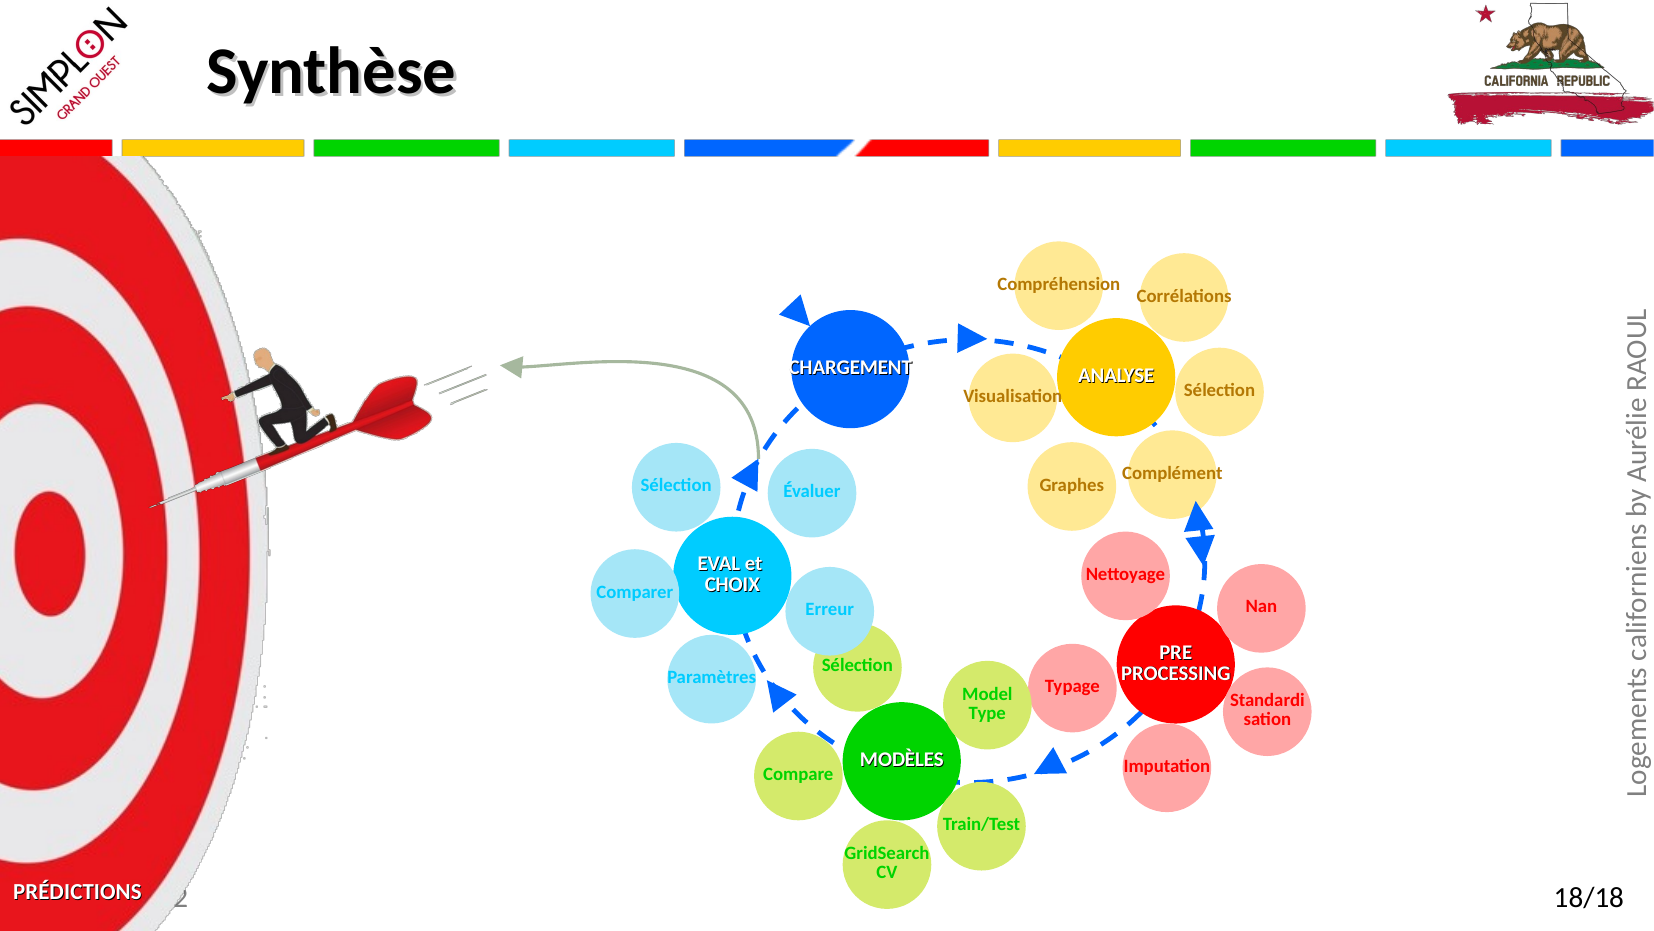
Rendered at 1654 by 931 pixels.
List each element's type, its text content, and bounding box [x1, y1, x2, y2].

text_box Erreur [785, 566, 875, 656]
text_box Corrélations [1139, 253, 1229, 342]
text_box Nan [1217, 564, 1306, 653]
text_box Visualisation [968, 353, 1058, 443]
text_box Sélection [813, 625, 902, 712]
text_box [745, 605, 869, 749]
text_box ANALYSE [1057, 318, 1176, 437]
text_box Train/Test [937, 781, 1026, 871]
text_box Imputation [1122, 723, 1212, 813]
text_box Standardi sation [1222, 667, 1312, 757]
text_box Typage [1028, 643, 1117, 733]
text_box Graphes [1027, 442, 1117, 531]
text_box Évaluer [767, 448, 857, 538]
text_box Model Type [943, 660, 1032, 750]
text_box PRE PROCESSING [1116, 605, 1235, 724]
text_box CHARGEMENT [791, 310, 910, 429]
text_box Compréhension [1014, 241, 1103, 331]
picture [1446, 0, 1654, 129]
picture [0, 2, 1654, 931]
title Synthèse [206, 24, 1447, 129]
text_box GridSearch CV [842, 820, 932, 909]
text_box [731, 323, 1215, 783]
text_box Paramètres [667, 634, 756, 724]
text_box [778, 294, 811, 327]
text_box MODÈLES [842, 702, 961, 821]
text_box Complément [1127, 430, 1217, 519]
text_box PRÉDICTIONS [0, 875, 184, 931]
text_box EVAL et CHOIX [673, 516, 792, 635]
text_box Sélection [631, 442, 721, 532]
text_box Comparer [590, 549, 680, 638]
text_box Sélection [1175, 347, 1264, 437]
text_box Nettoyage [1081, 531, 1170, 621]
text_box Compare [754, 731, 843, 821]
